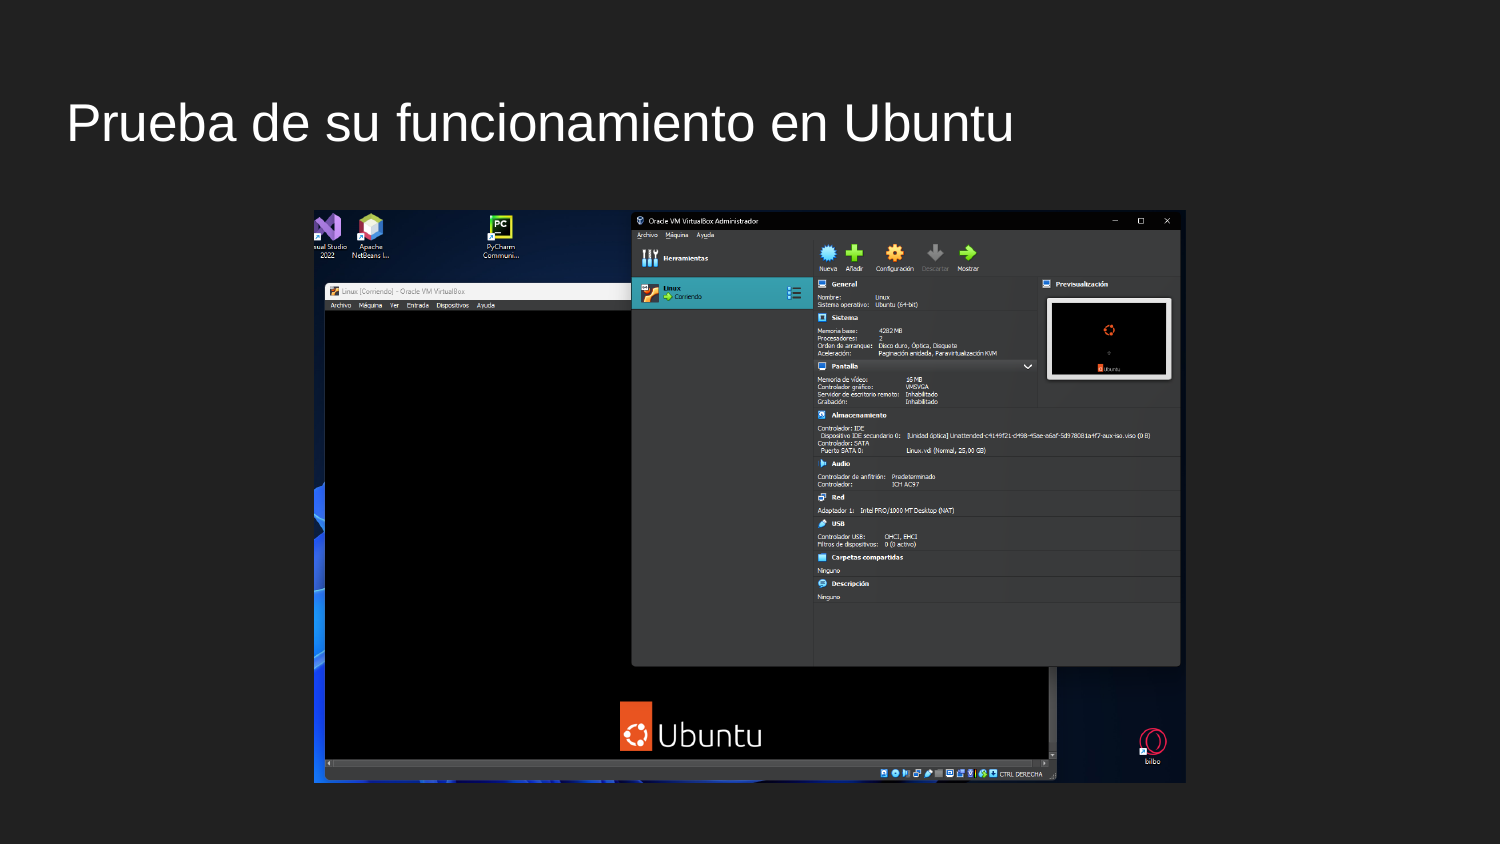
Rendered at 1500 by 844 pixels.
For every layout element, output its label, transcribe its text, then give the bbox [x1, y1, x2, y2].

picture [314, 210, 1186, 783]
title Prueba de su funcionamiento en Ubuntu [51, 72, 1449, 167]
